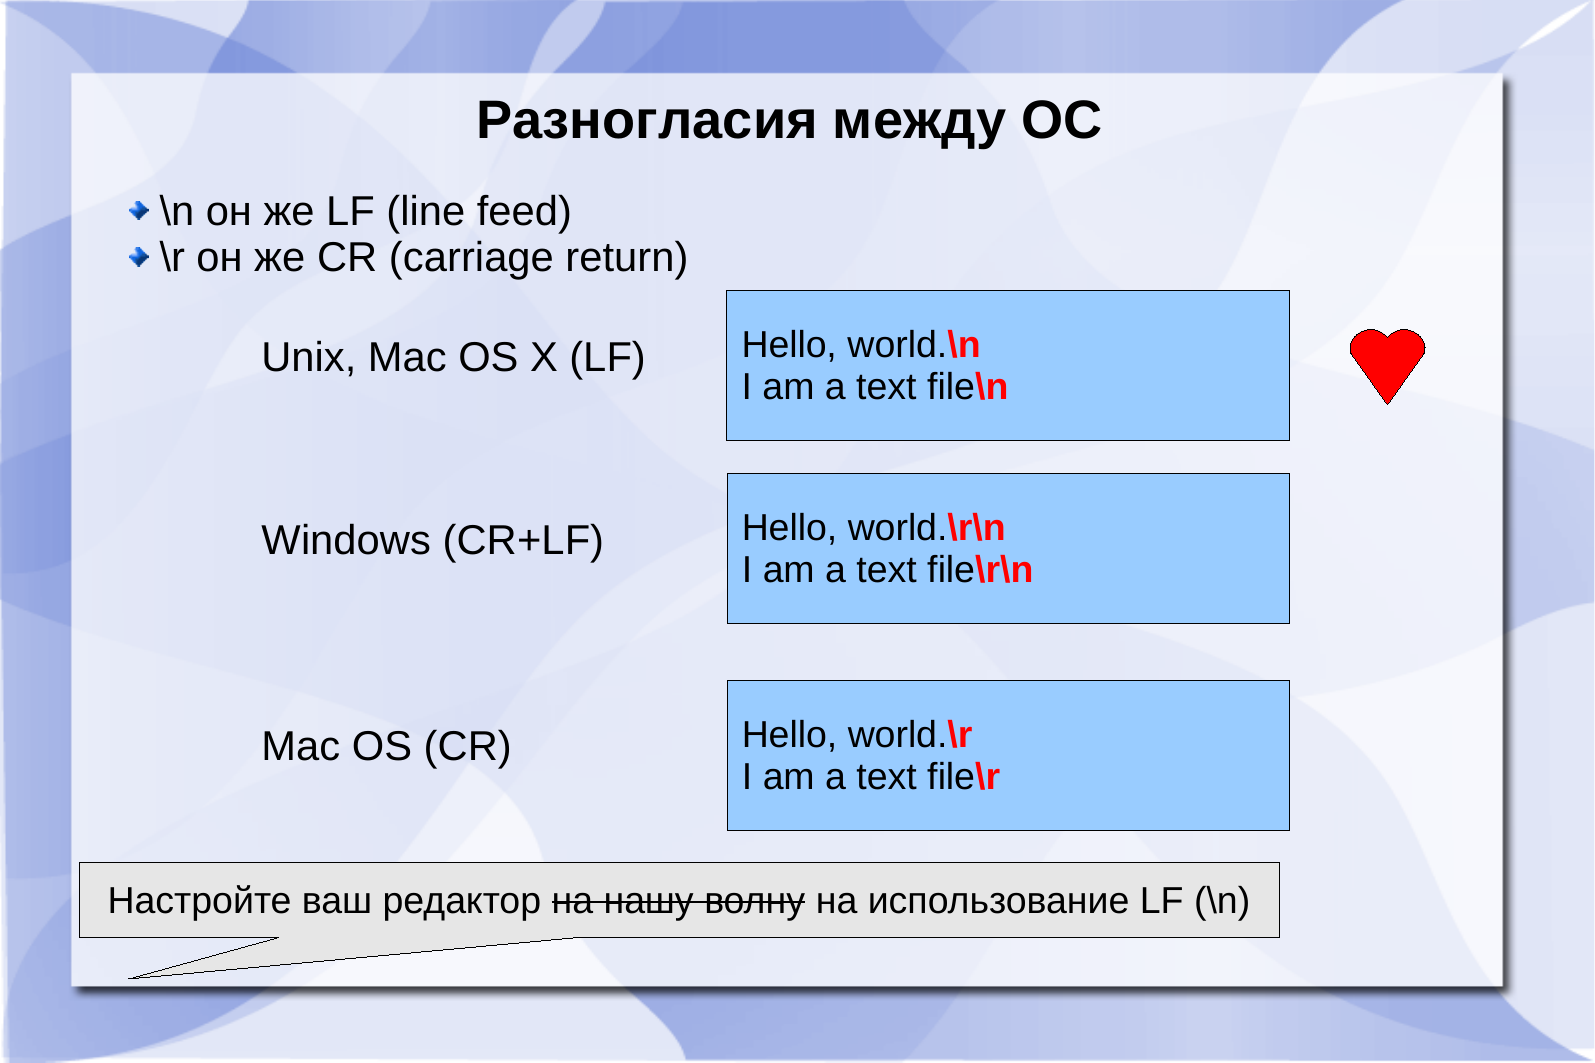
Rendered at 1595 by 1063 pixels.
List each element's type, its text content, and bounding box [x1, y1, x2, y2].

text_box Hello, world.\r I am a text file\r [727, 680, 1290, 831]
text_box [1350, 329, 1426, 405]
text_box Hello, world.\n I am a text file\n [726, 290, 1290, 441]
text_box Mac OS (CR) [246, 715, 527, 778]
text_box Hello, world.\r\n I am a text file\r\n [727, 473, 1290, 624]
text_box Настройте ваш редактор на нашу волну на использование LF (\n) [79, 862, 1280, 979]
text_box \n он же LF (line feed) \r он же CR (carriage return) [114, 179, 1390, 288]
text_box Windows (CR+LF) [246, 509, 619, 571]
picture [0, 0, 1595, 1063]
text_box Unix, Mac OS X (LF) [246, 325, 661, 388]
title Разногласия между ОС [79, 83, 1501, 156]
